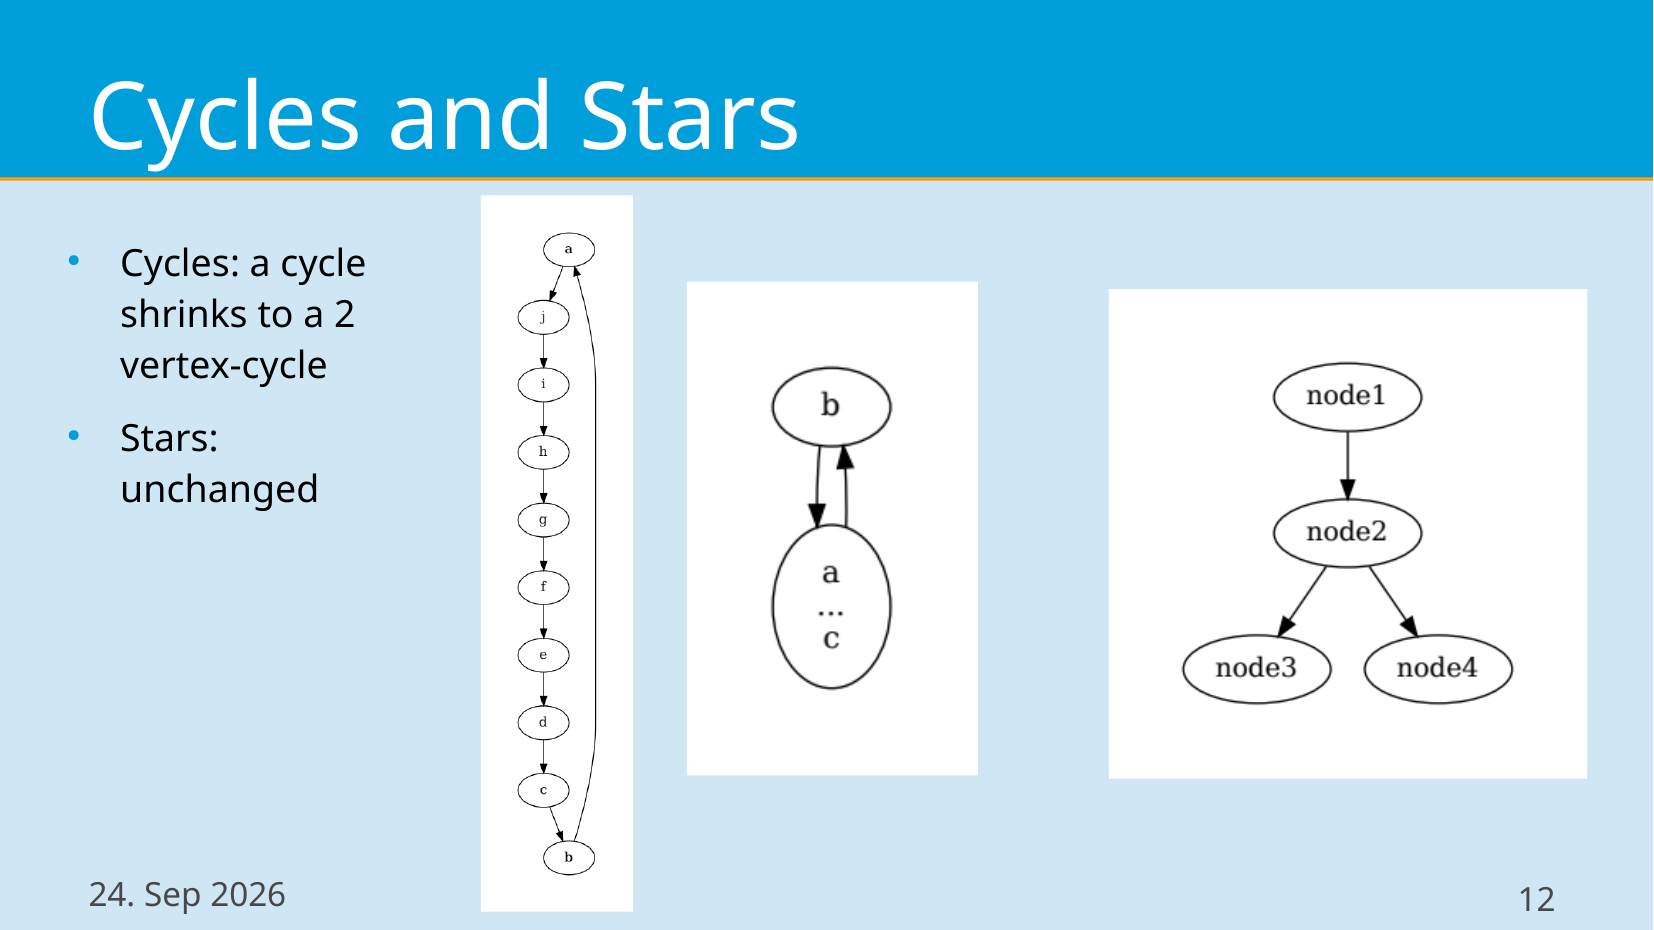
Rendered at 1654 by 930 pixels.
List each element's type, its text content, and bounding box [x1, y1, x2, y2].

text_box [480, 195, 633, 912]
title Cycles and Stars [88, 14, 1565, 178]
list Cycles: a cycle shrinks to a 2 vertex-cycle Stars: unchanged [49, 236, 385, 812]
text_box [1108, 289, 1588, 779]
text_box [686, 281, 978, 776]
